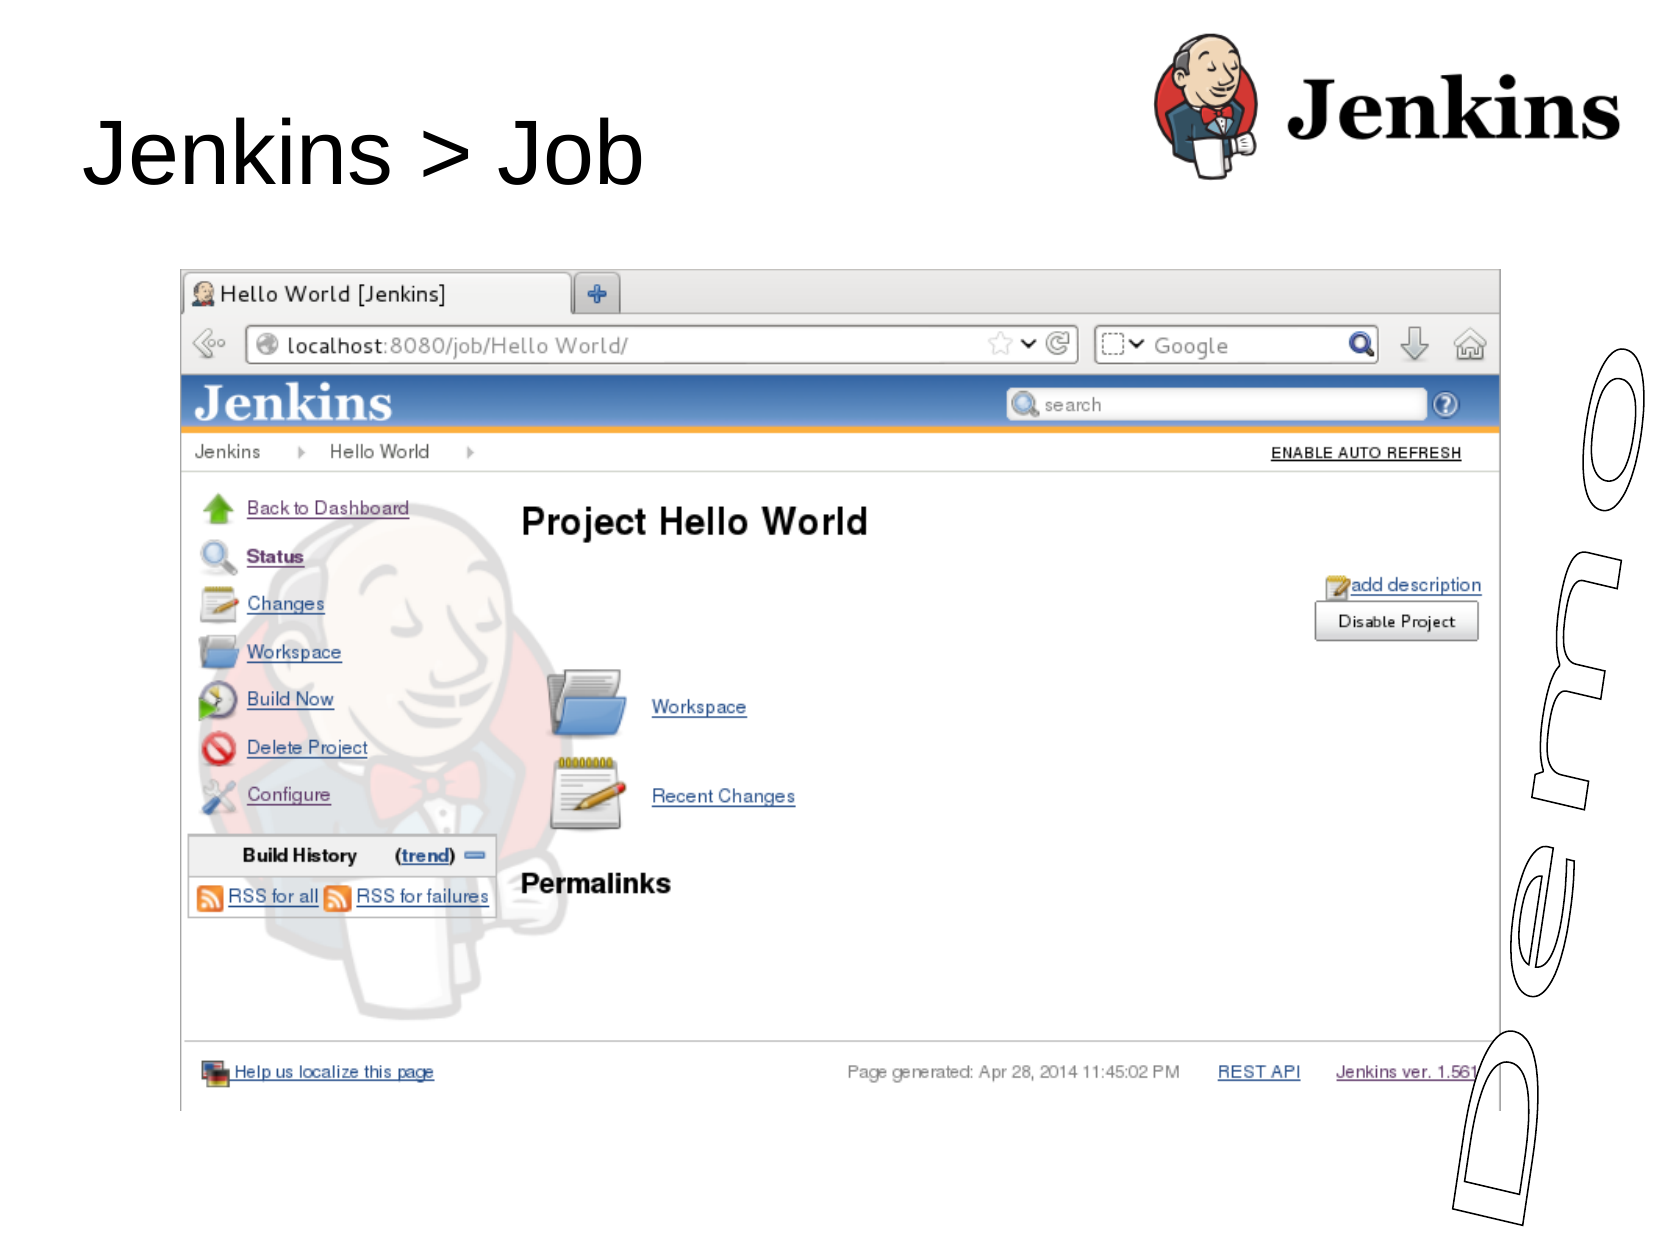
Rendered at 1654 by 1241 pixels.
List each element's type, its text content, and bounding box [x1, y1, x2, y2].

picture [1140, 29, 1623, 181]
picture [180, 269, 1501, 1111]
picture [1477, 1064, 1501, 1111]
text_box Demo [1510, 846, 1575, 997]
text_box Demo [1531, 552, 1622, 810]
text_box Demo [1583, 349, 1644, 511]
text_box Demo [1452, 1031, 1538, 1226]
title Jenkins > Job [82, 49, 1571, 257]
